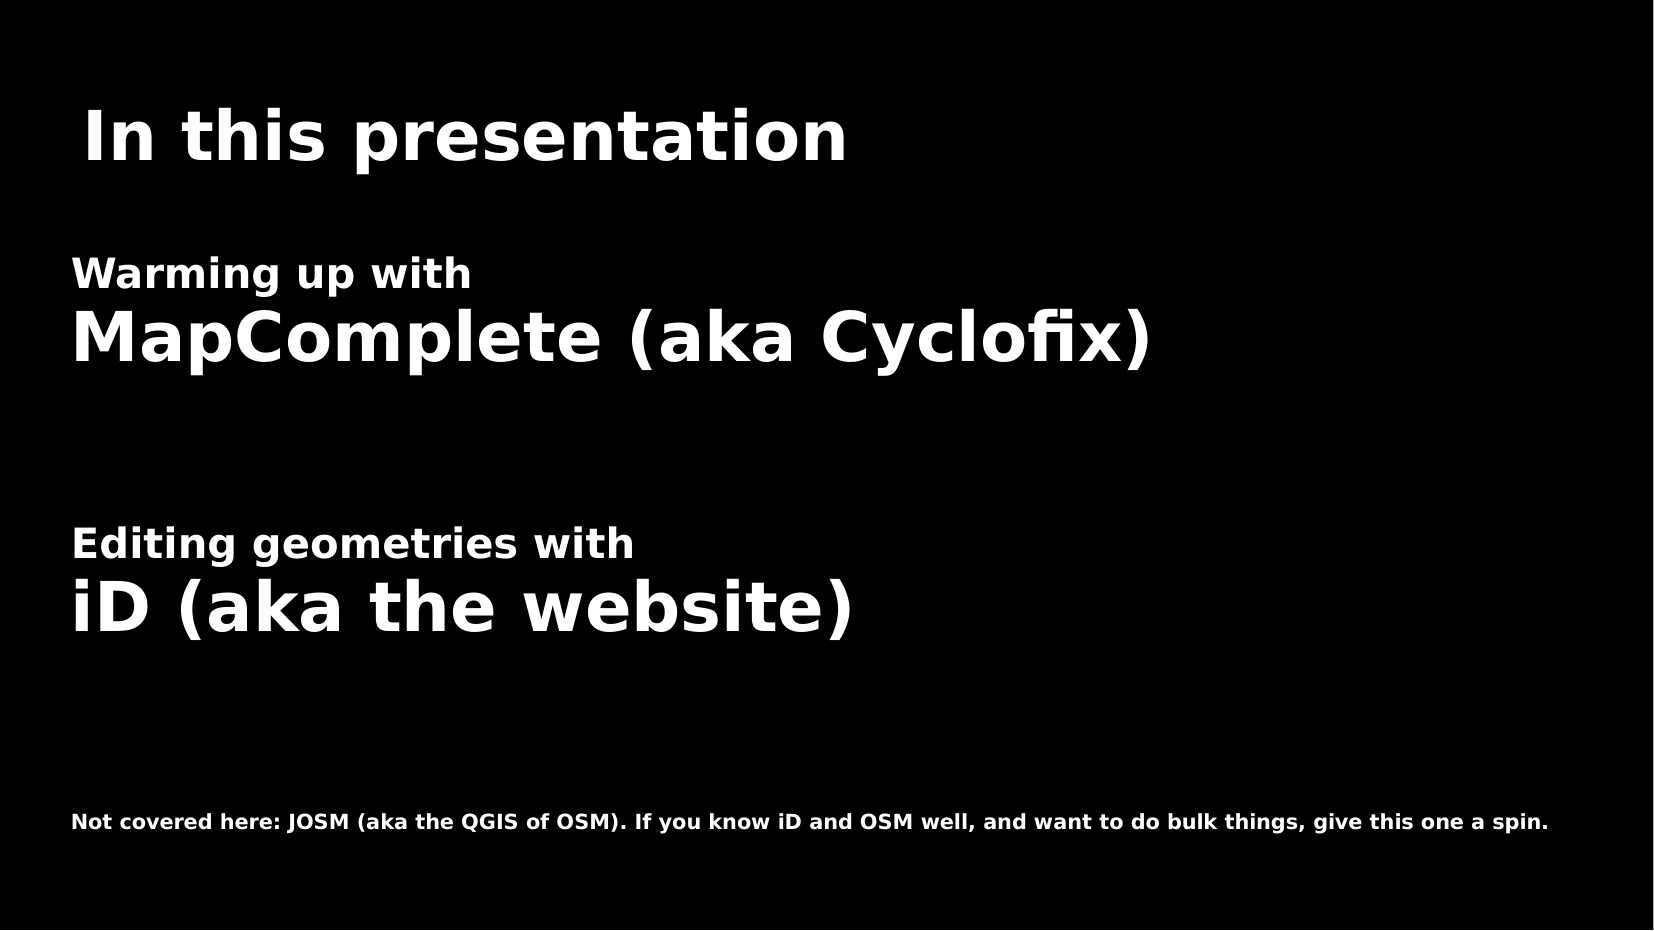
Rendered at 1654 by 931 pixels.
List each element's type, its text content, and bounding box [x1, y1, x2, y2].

title In this presentation [82, 59, 1571, 215]
title Warming up with MapComplete (aka Cyclofix) [70, 236, 1560, 392]
title Editing geometries with iD (aka the website) [70, 506, 1559, 662]
title Not covered here: JOSM (aka the QGIS of OSM). If you know iD and OSM well, and want to do bulk things, give this one a spin. [70, 732, 1559, 888]
